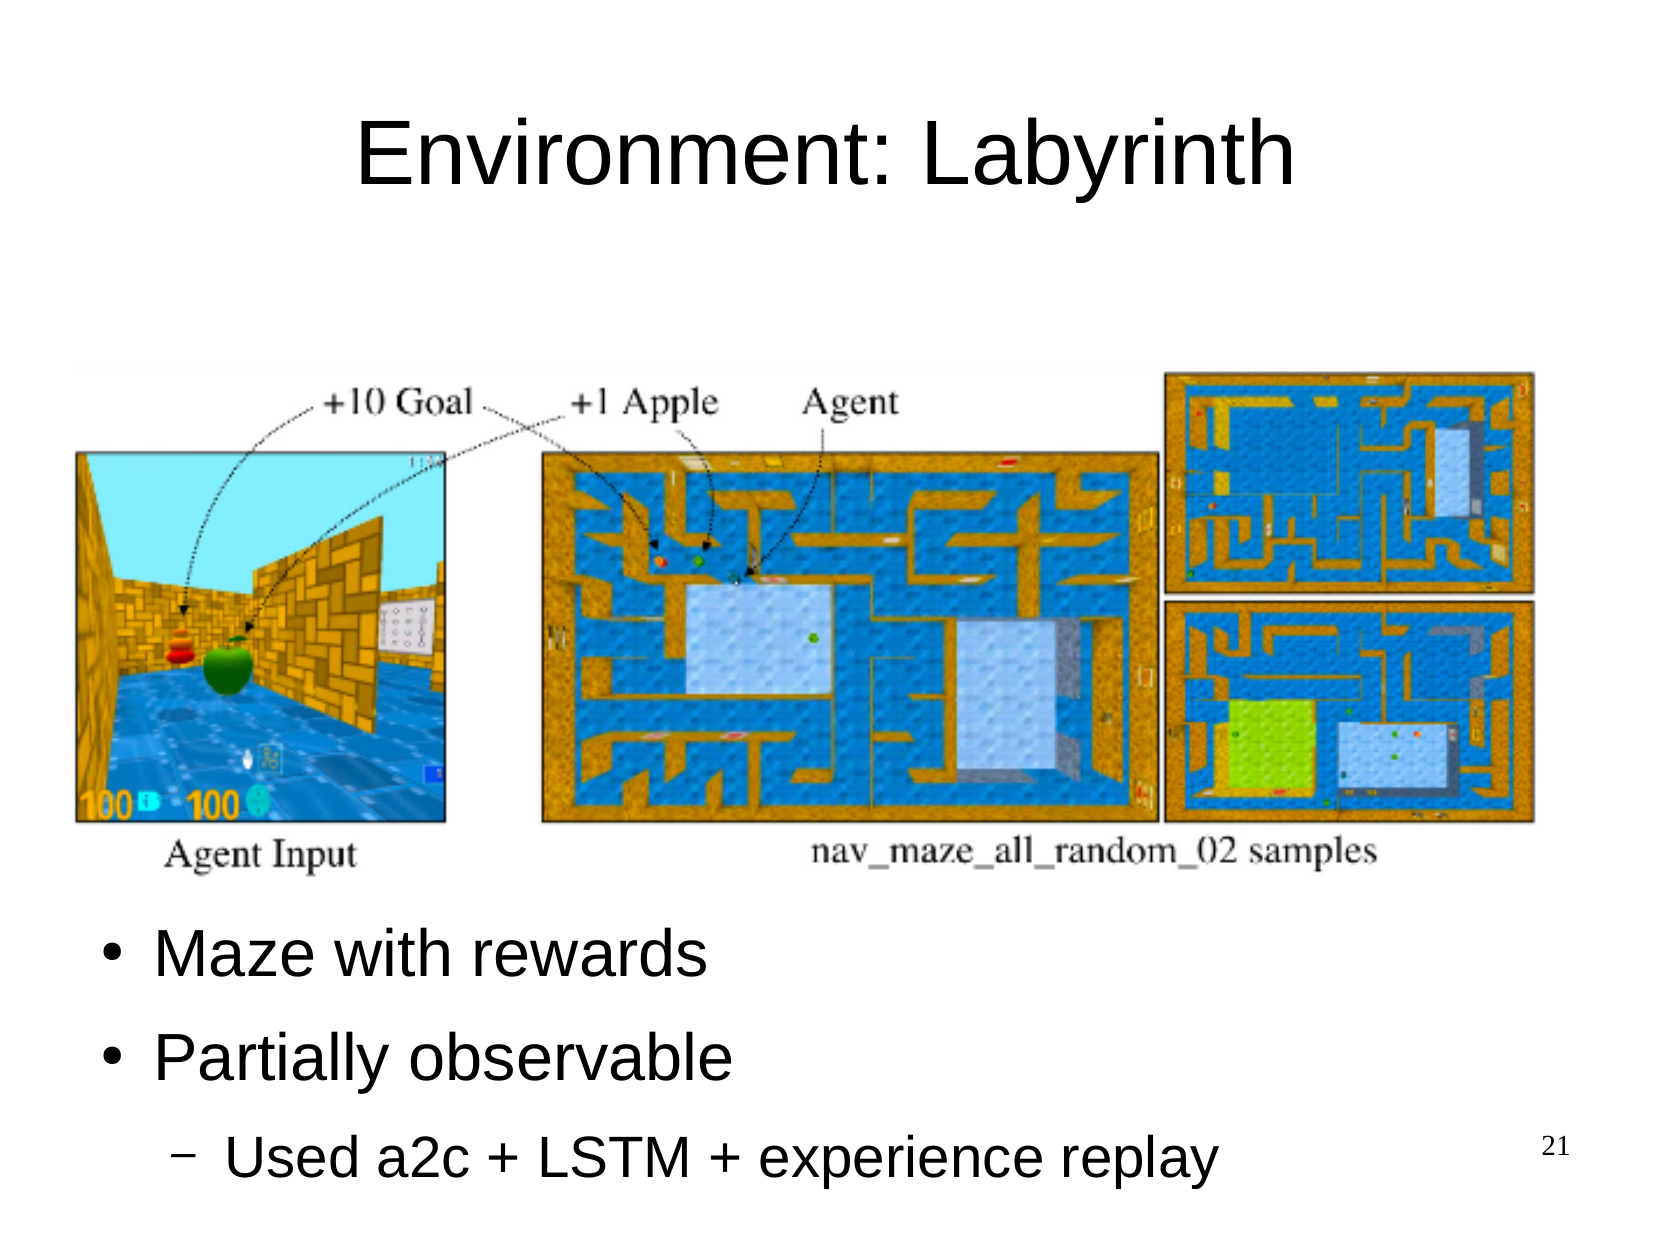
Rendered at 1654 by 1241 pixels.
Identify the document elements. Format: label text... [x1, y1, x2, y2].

picture [62, 356, 1545, 905]
list Maze with rewards Partially observable Used a2c + LSTM + experience replay [82, 290, 1571, 1241]
title Environment: Labyrinth [82, 49, 1571, 257]
